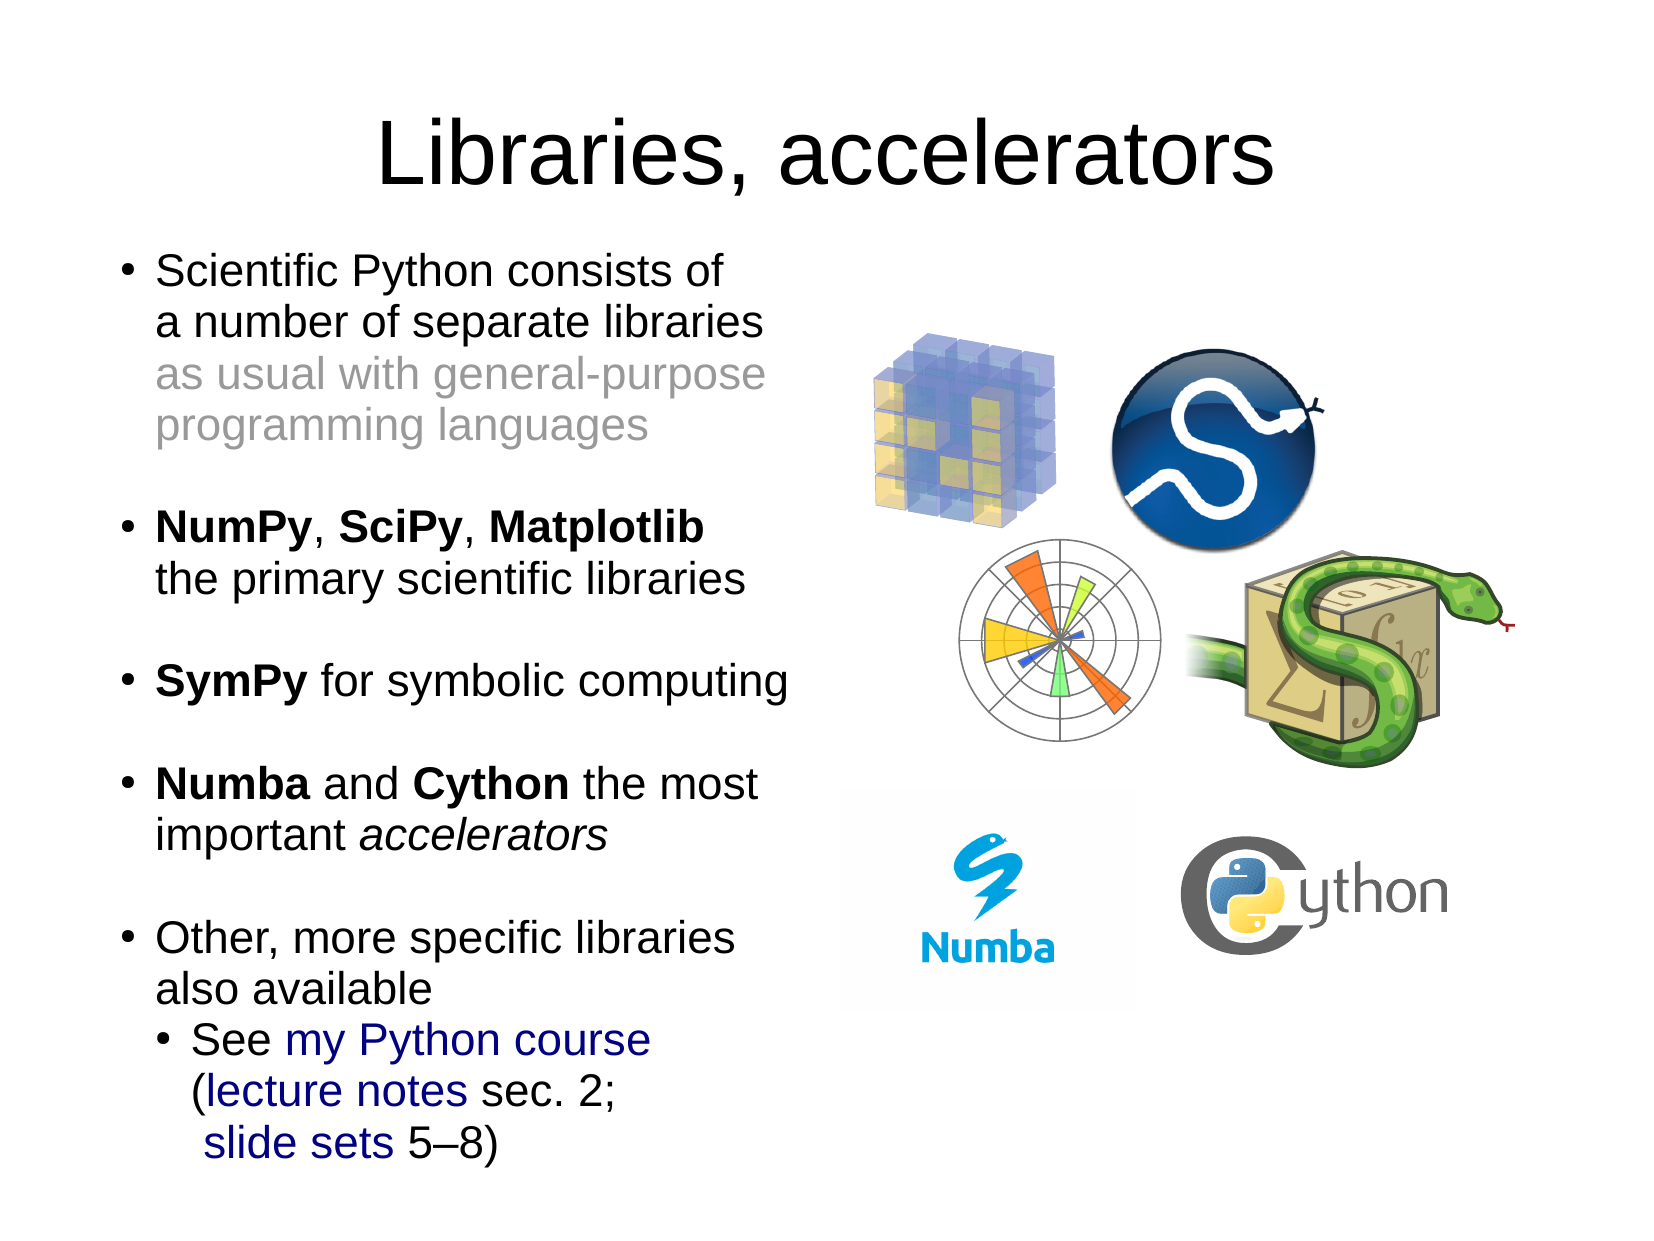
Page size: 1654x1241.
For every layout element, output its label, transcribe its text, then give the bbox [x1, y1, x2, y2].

picture [873, 333, 1057, 529]
picture [956, 336, 1516, 769]
title Libraries, accelerators [82, 49, 1571, 257]
picture [841, 788, 1136, 1011]
text_box Scientific Python consists of a number of separate libraries as usual with general-purpose programming languages NumPy, SciPy, Matplotlib the primary scientific libraries SymPy for symbolic computing Numba and Cython the most important accelerators Other, more specific libraries also available See my Python course (lecture notes sec. 2; slide sets 5–8) [105, 257, 841, 1176]
picture [1180, 836, 1447, 955]
